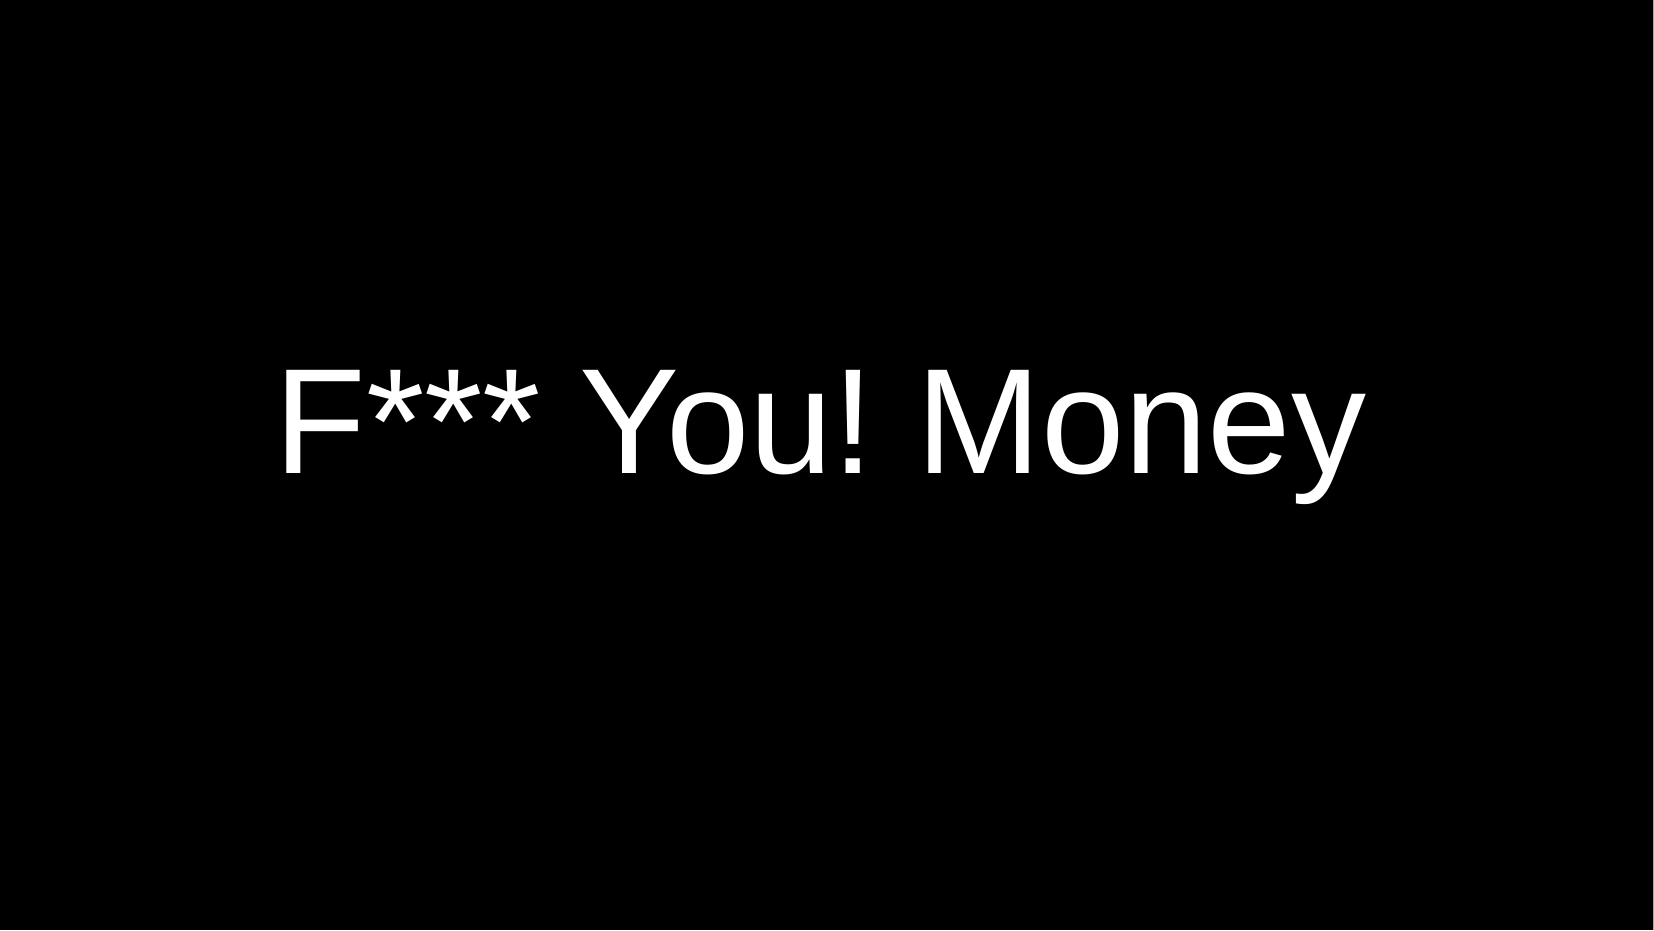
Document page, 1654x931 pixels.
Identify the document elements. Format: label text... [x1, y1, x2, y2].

text_box F*** You! Money [259, 330, 1406, 681]
